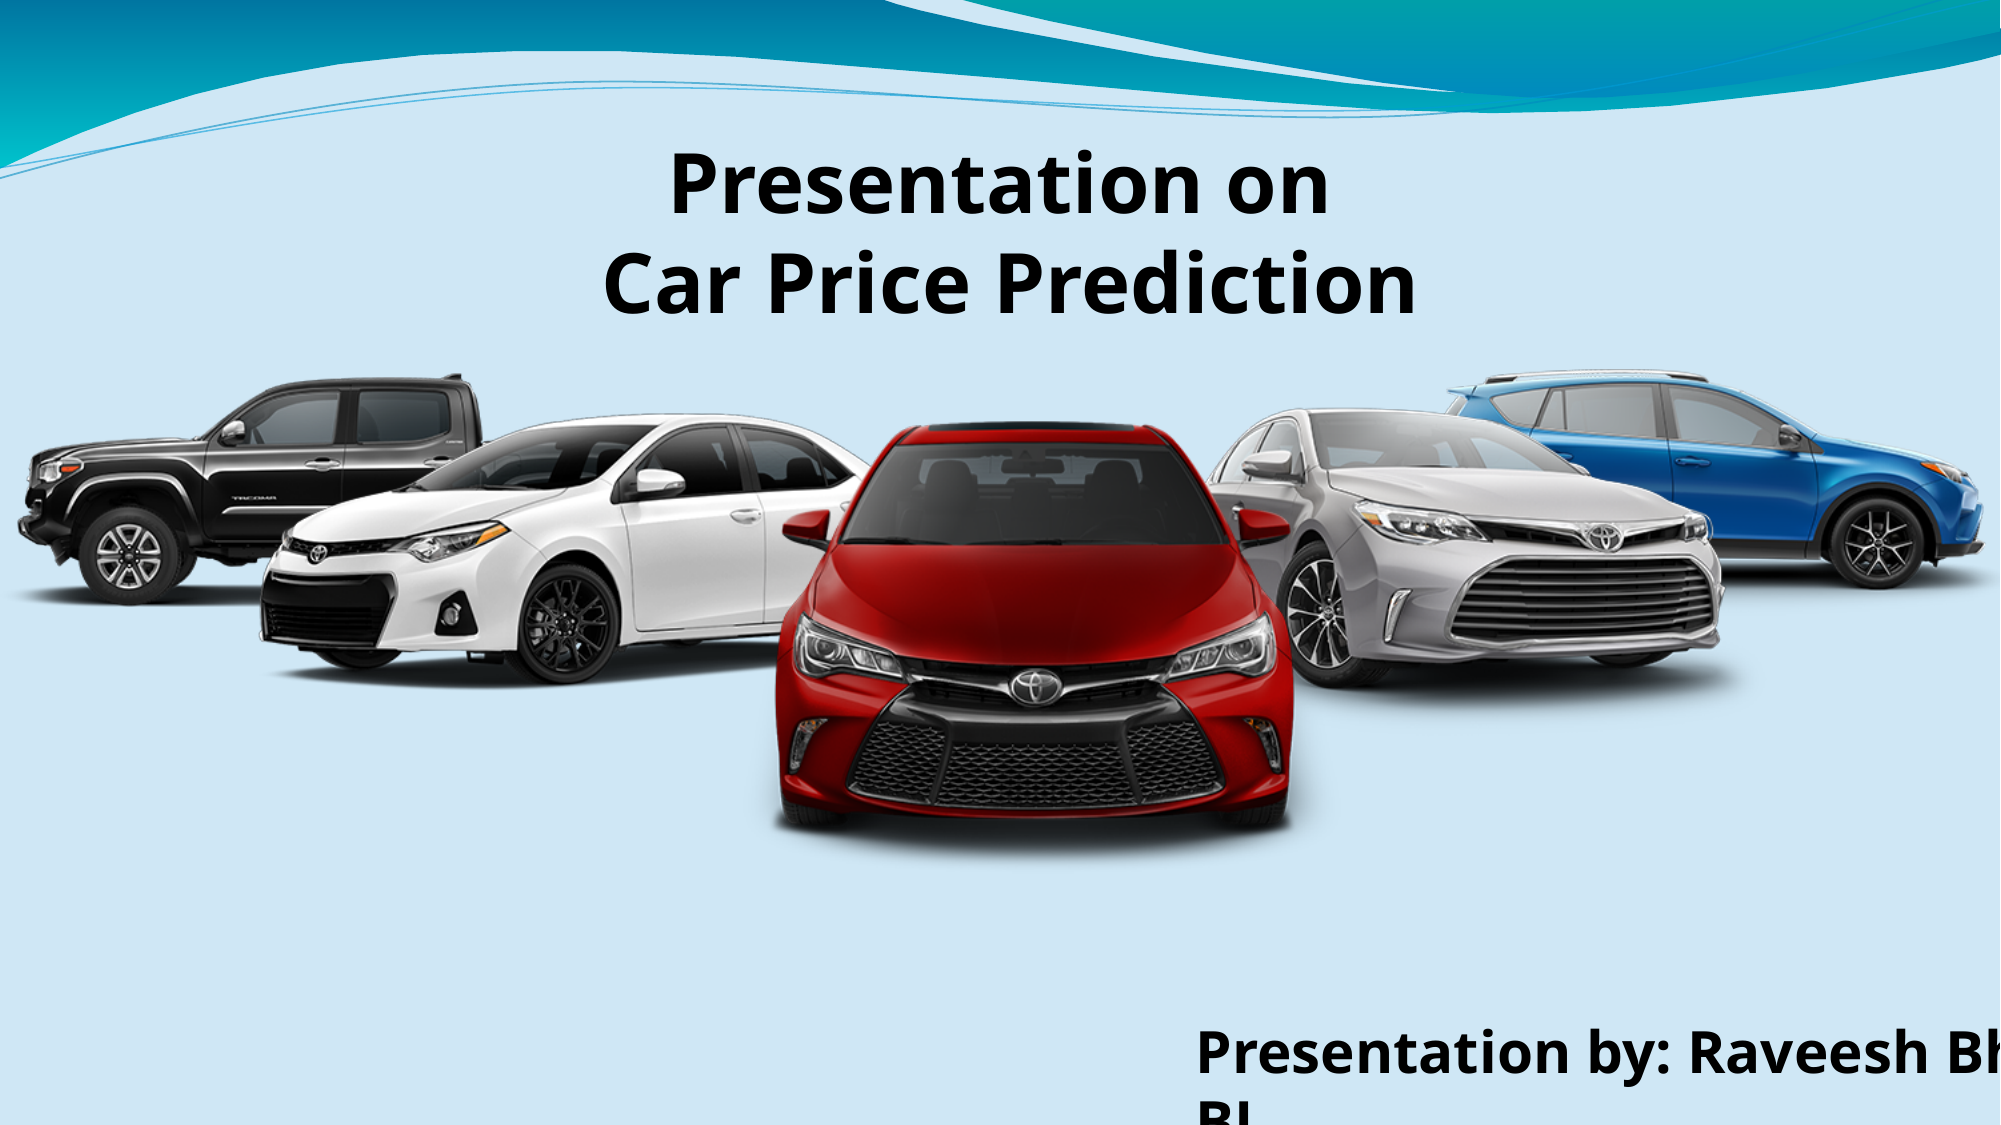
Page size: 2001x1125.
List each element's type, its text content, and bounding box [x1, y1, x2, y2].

picture [0, 340, 2000, 874]
text_box Presentation by: Raveesh Bhat BL [1180, 1007, 2000, 1125]
text_box Presentation on Car Price Prediction [254, 122, 1768, 340]
